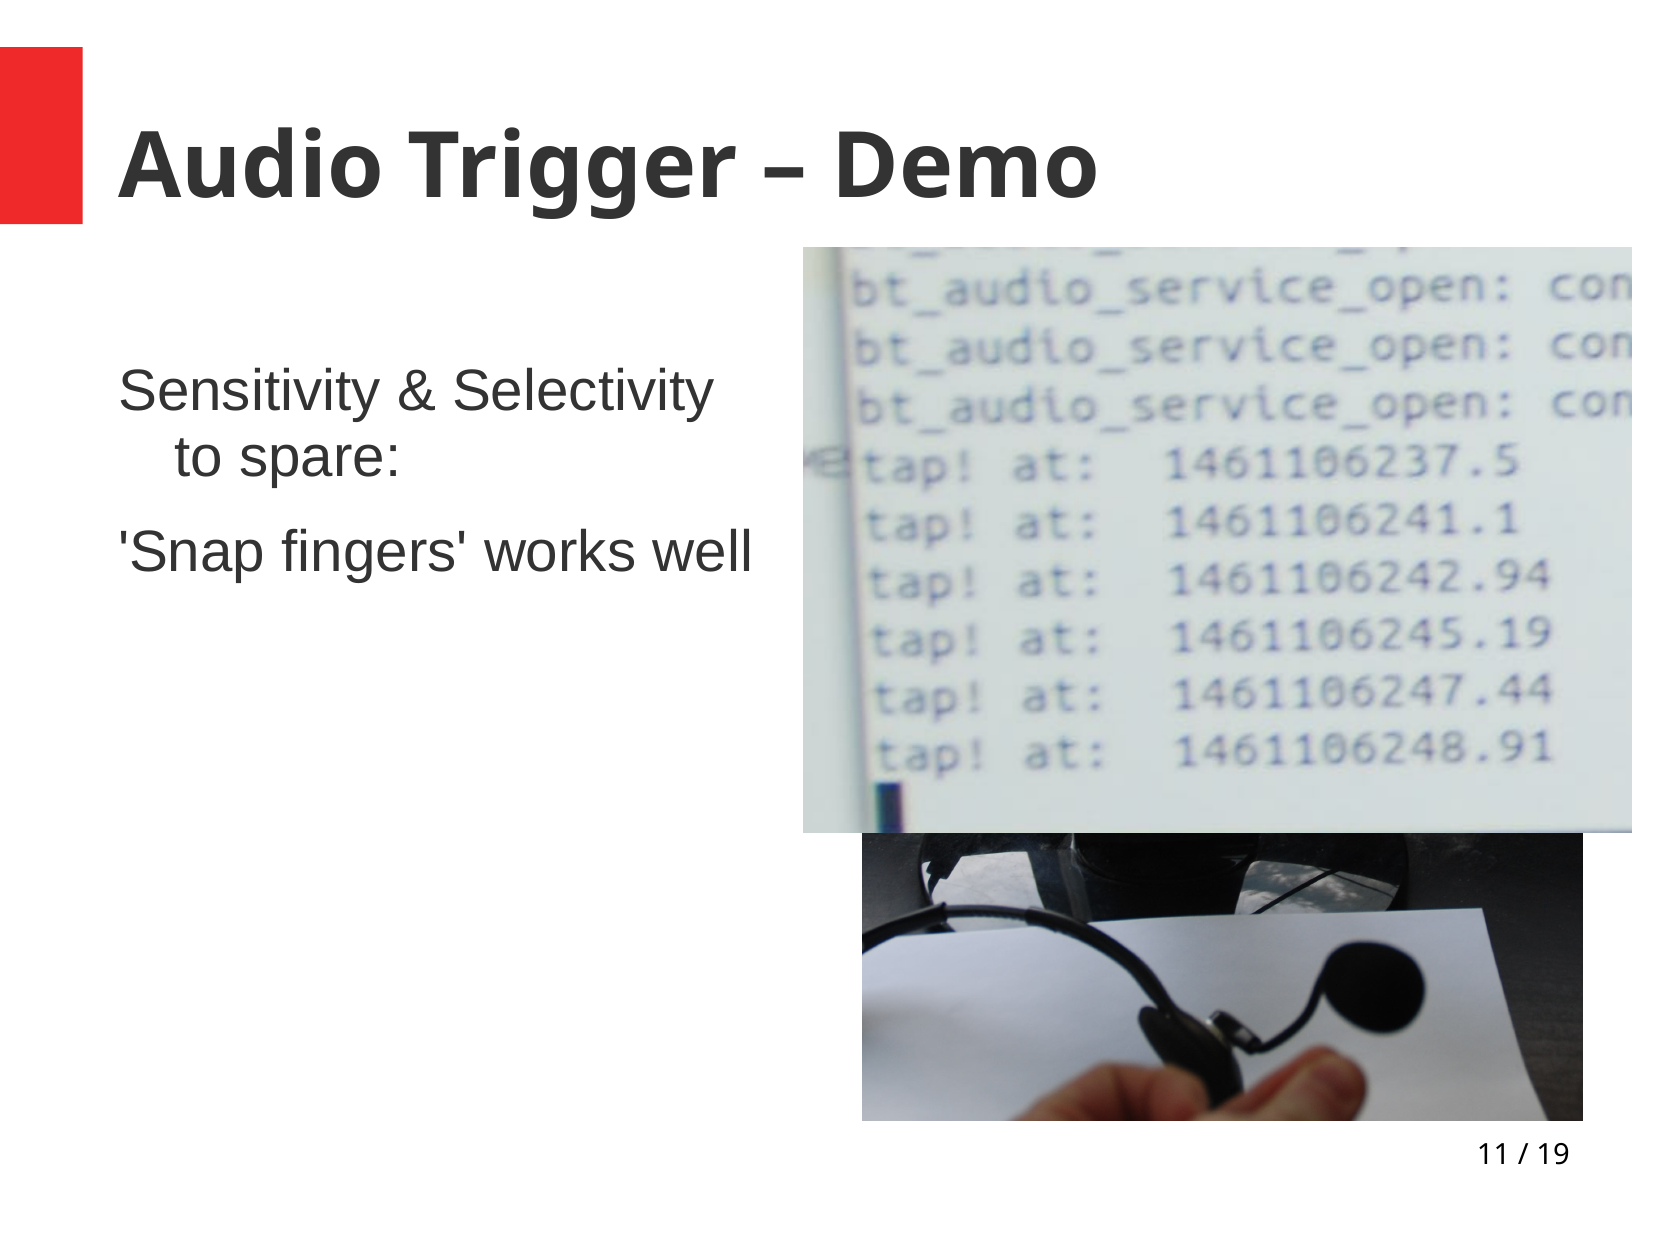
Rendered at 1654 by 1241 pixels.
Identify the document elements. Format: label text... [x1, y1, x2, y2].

list Sensitivity & Selectivity to spare: 'Snap fingers' works well [118, 354, 862, 1074]
title Audio Trigger – Demo [118, 49, 1571, 256]
picture [803, 247, 1632, 1121]
